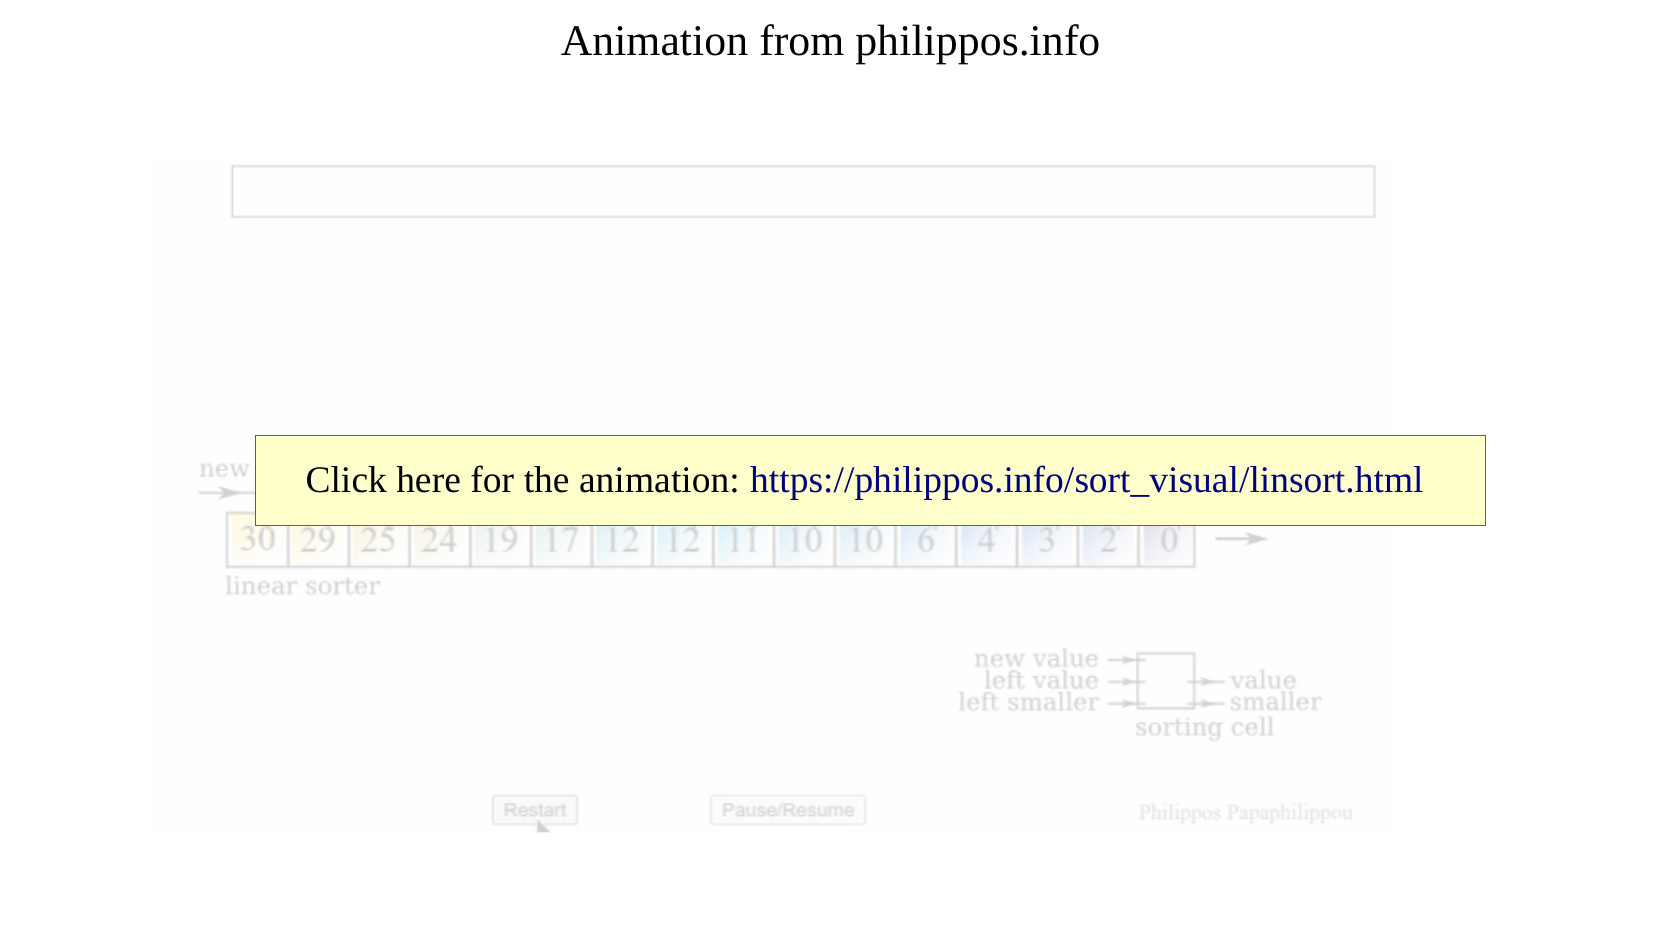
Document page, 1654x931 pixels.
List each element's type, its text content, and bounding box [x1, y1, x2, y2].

title Animation from philippos.info [86, 0, 1576, 91]
text_box [120, 90, 1546, 901]
text_box Click here for the animation: https://philippos.info/sort_visual/linsort.html [255, 435, 1486, 526]
